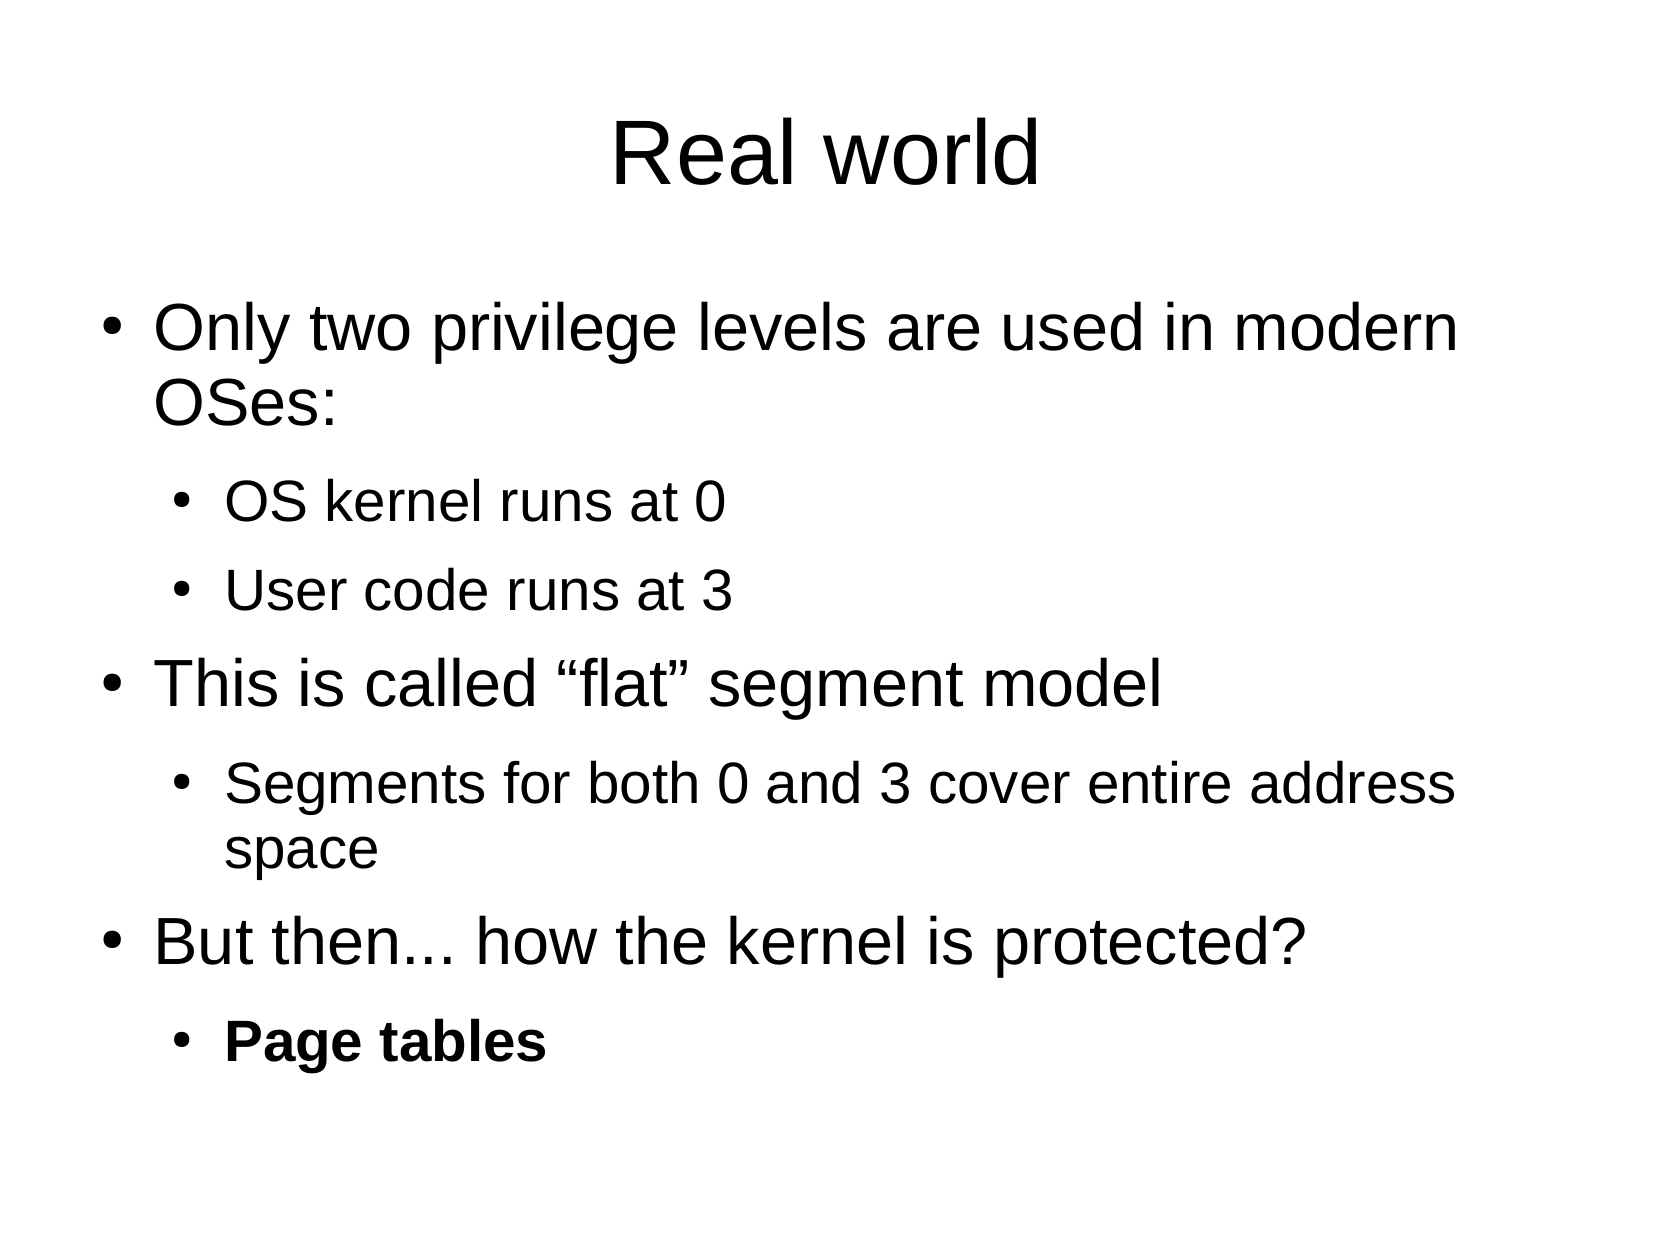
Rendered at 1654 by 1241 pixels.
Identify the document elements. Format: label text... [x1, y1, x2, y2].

list Only two privilege levels are used in modern OSes: OS kernel runs at 0 User code runs at 3 This is called “flat” segment model Segments for both 0 and 3 cover entire address space But then... how the kernel is protected? Page tables [82, 290, 1571, 1126]
title Real world [82, 49, 1571, 257]
